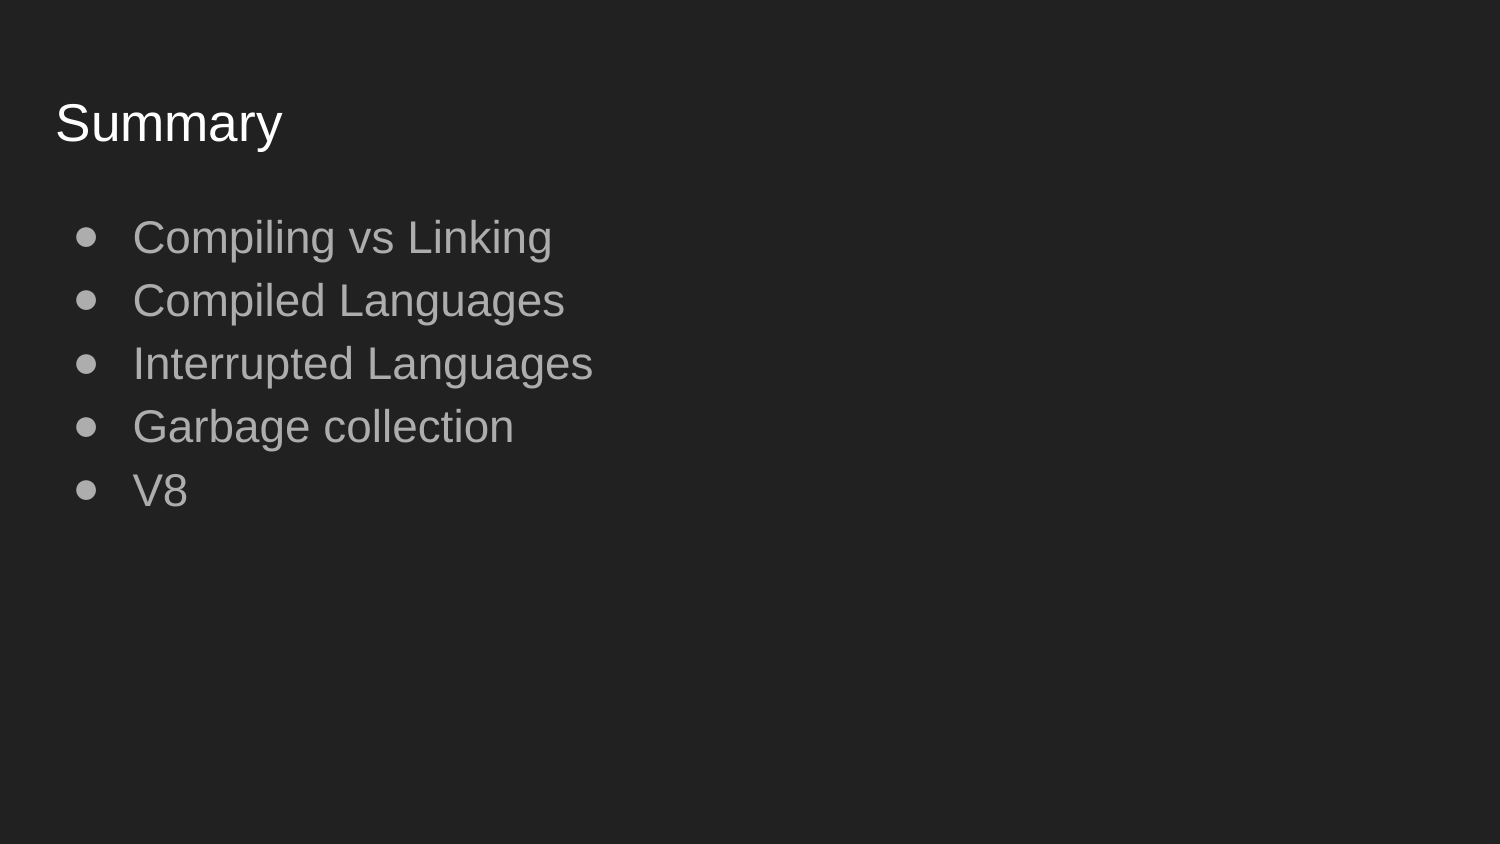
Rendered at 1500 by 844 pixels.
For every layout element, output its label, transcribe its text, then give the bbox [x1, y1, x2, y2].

title Summary [40, 72, 920, 167]
list Compiling vs Linking Compiled Languages Interrupted Languages Garbage collection V8 [42, 184, 1500, 618]
